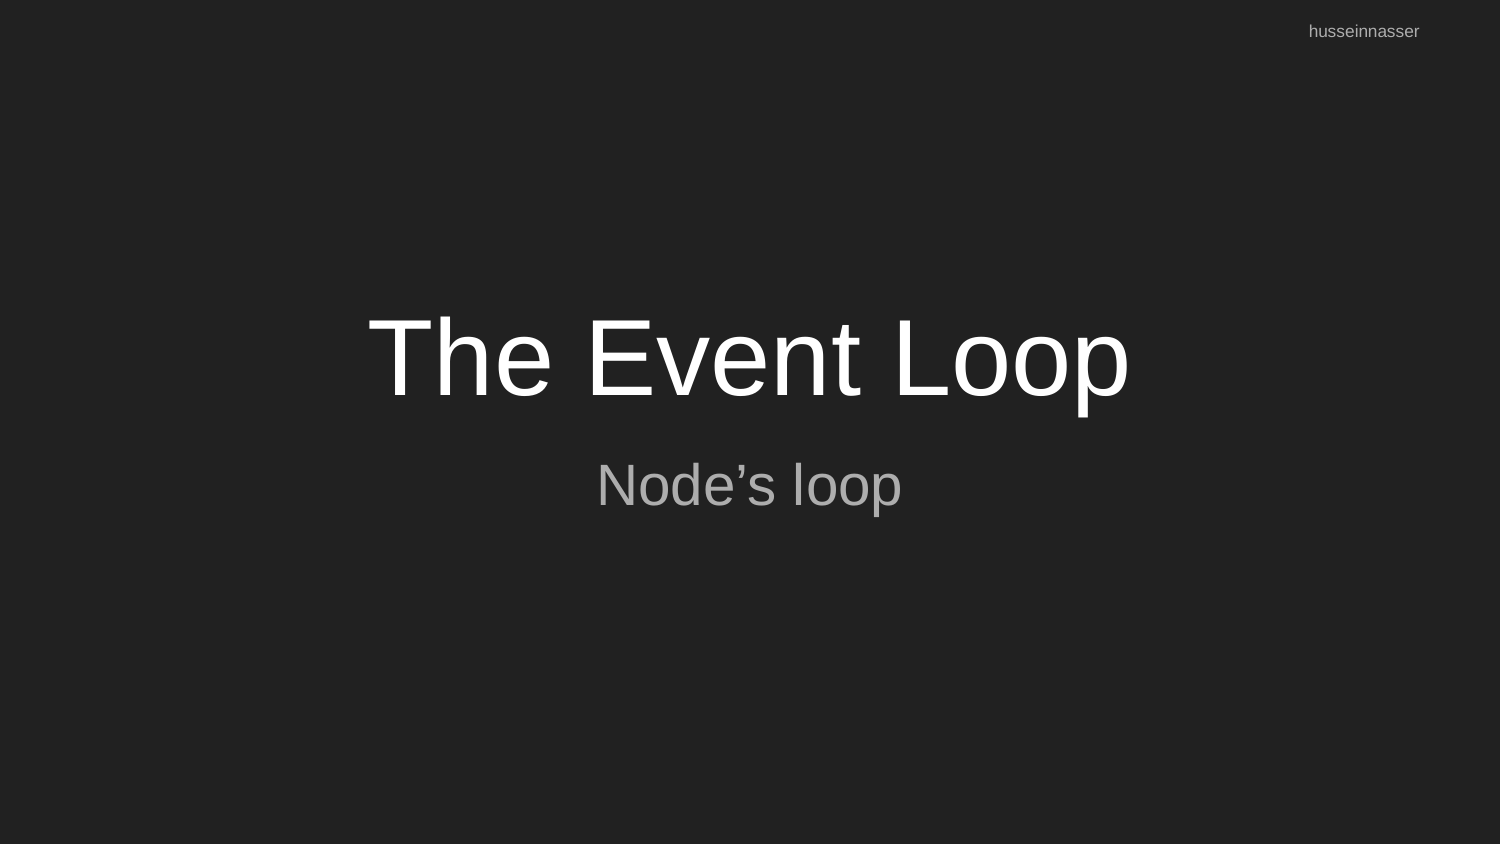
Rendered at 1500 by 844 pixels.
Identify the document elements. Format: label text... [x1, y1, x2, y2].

subtitle Node’s loop [51, 432, 1449, 563]
title The Event Loop [51, 95, 1449, 432]
subtitle husseinnasser [1236, 11, 1492, 53]
